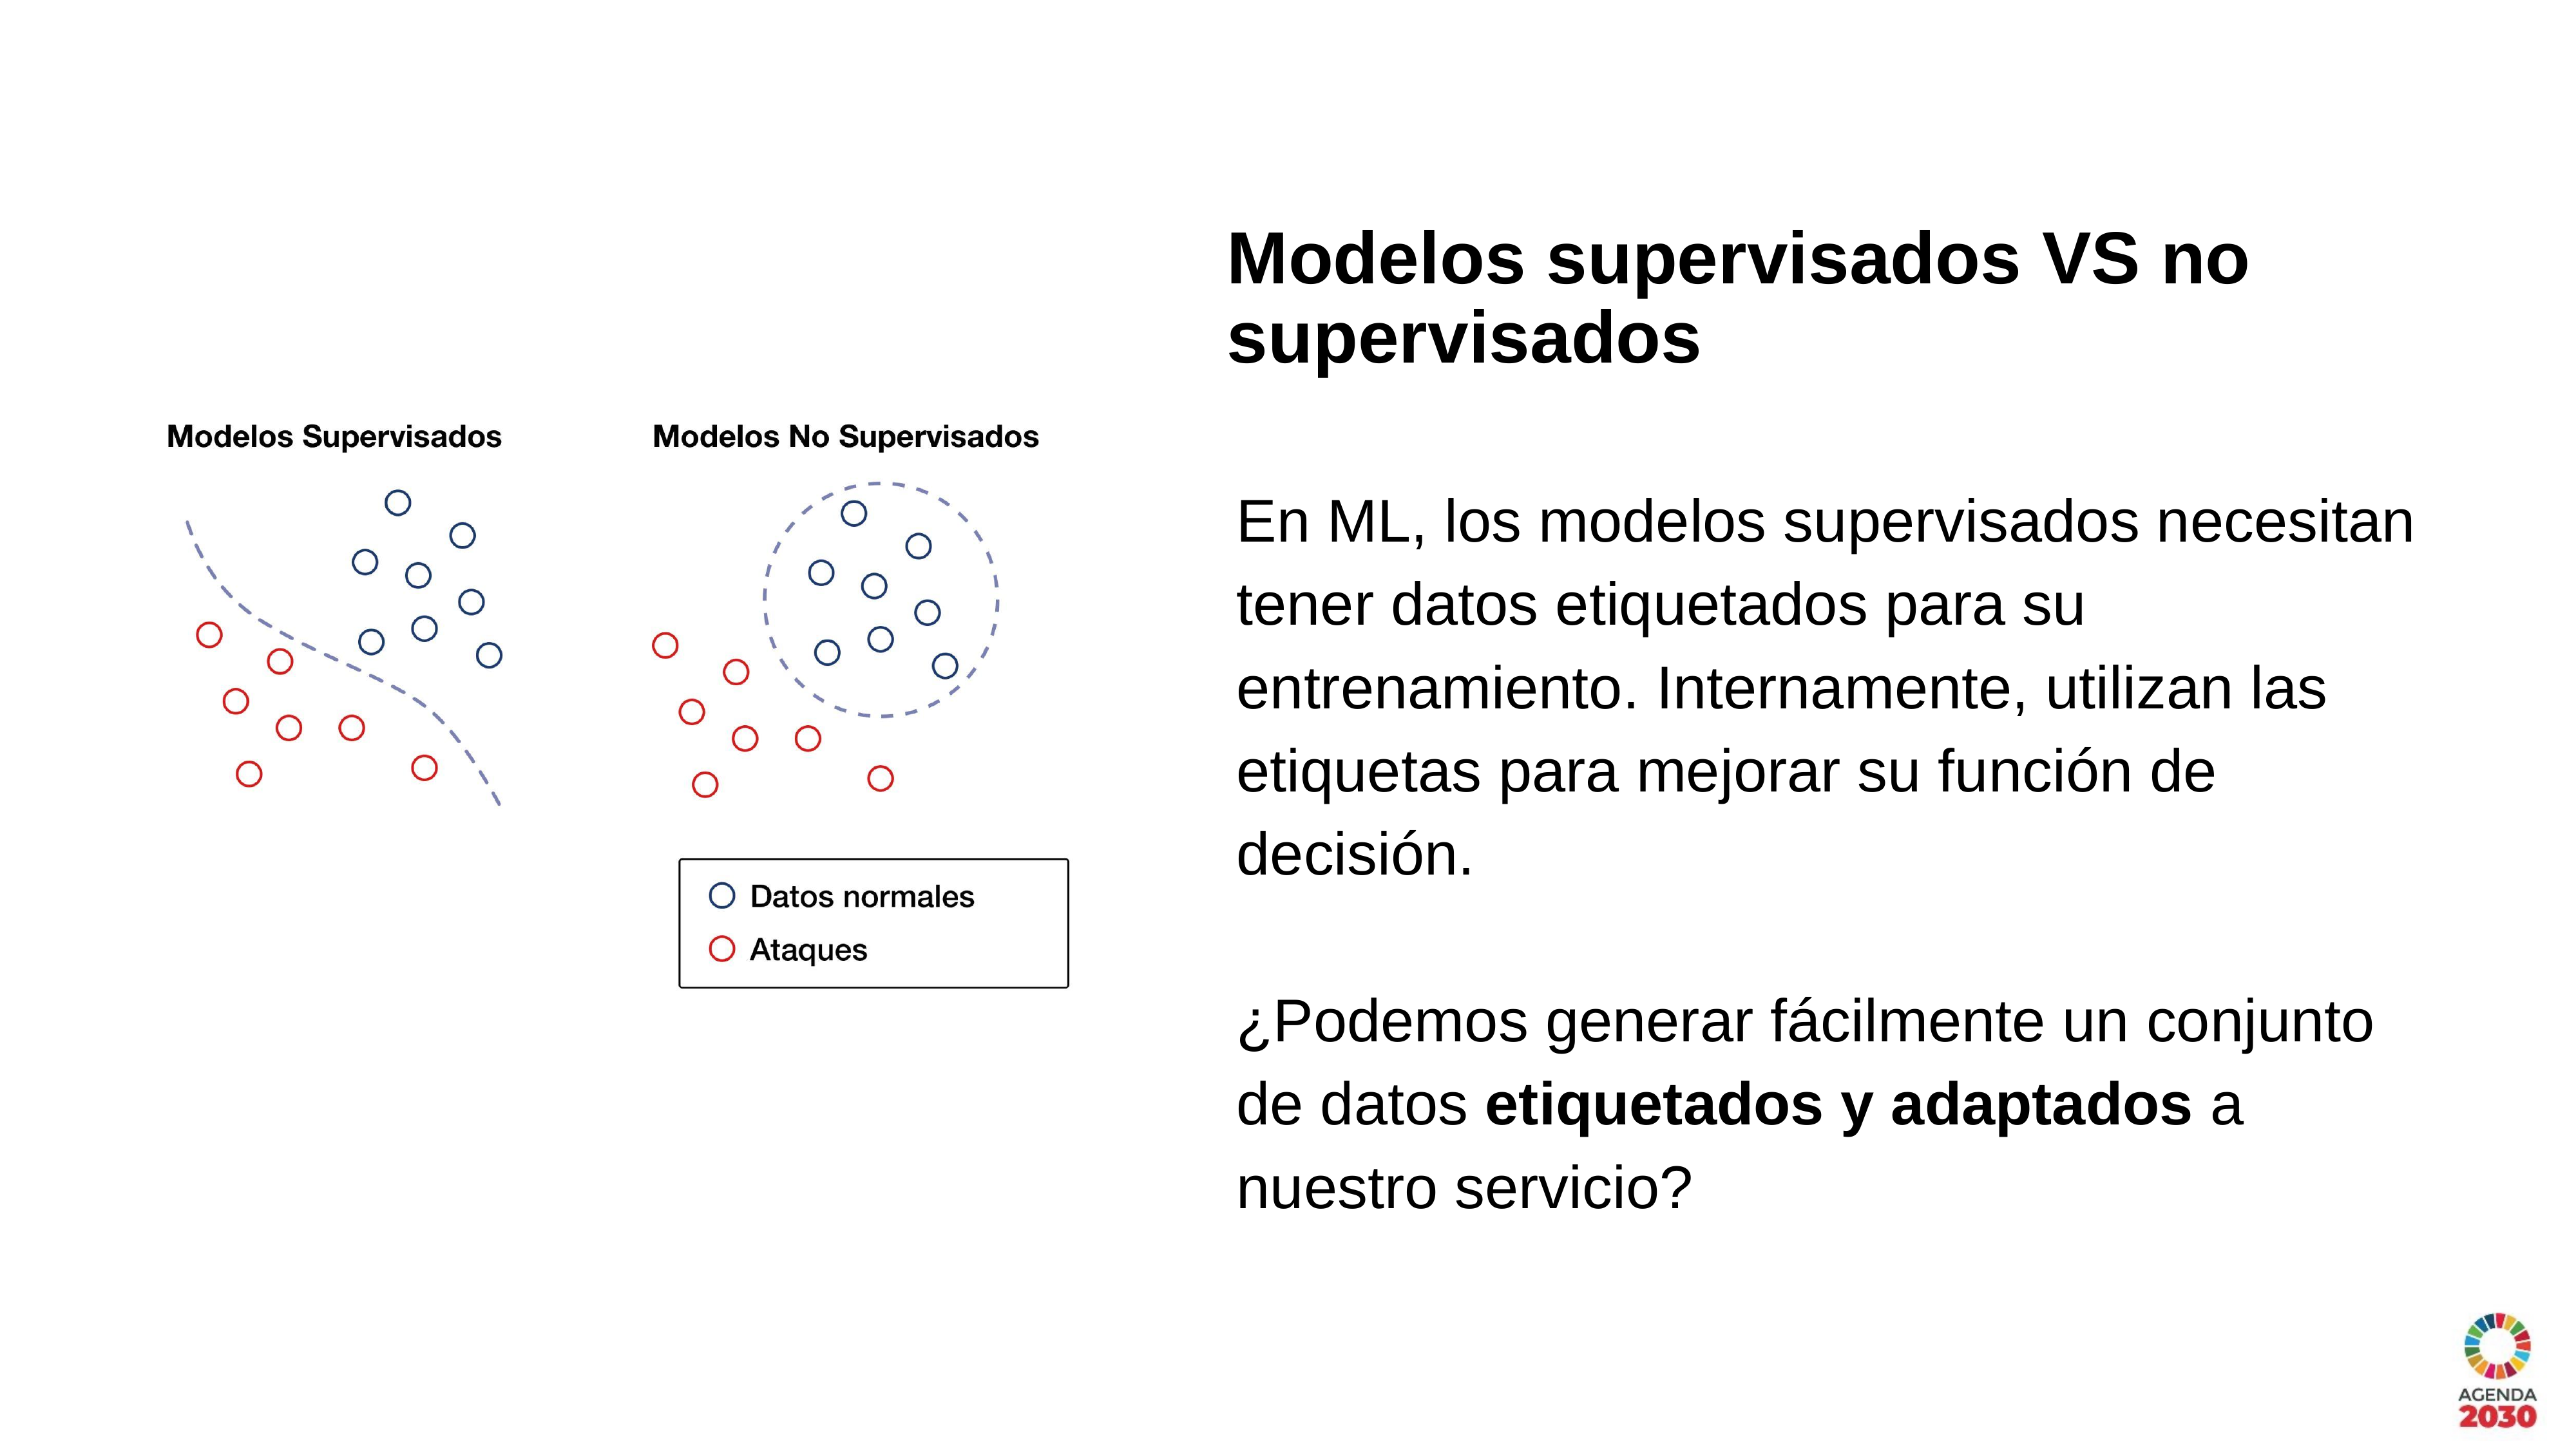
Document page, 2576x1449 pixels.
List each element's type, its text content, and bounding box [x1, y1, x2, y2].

title Modelos supervisados VS no supervisados [1217, 212, 2475, 384]
list En ML, los modelos supervisados necesitan tener datos etiquetados para su entrenamiento. Internamente, utilizan las etiquetas para mejorar su función de decisión. ¿Podemos generar fácilmente un conjunto de datos etiquetados y adaptados a nuestro servicio? [1217, 460, 2442, 1237]
picture [64, 366, 1122, 1043]
picture [2450, 1297, 2547, 1441]
